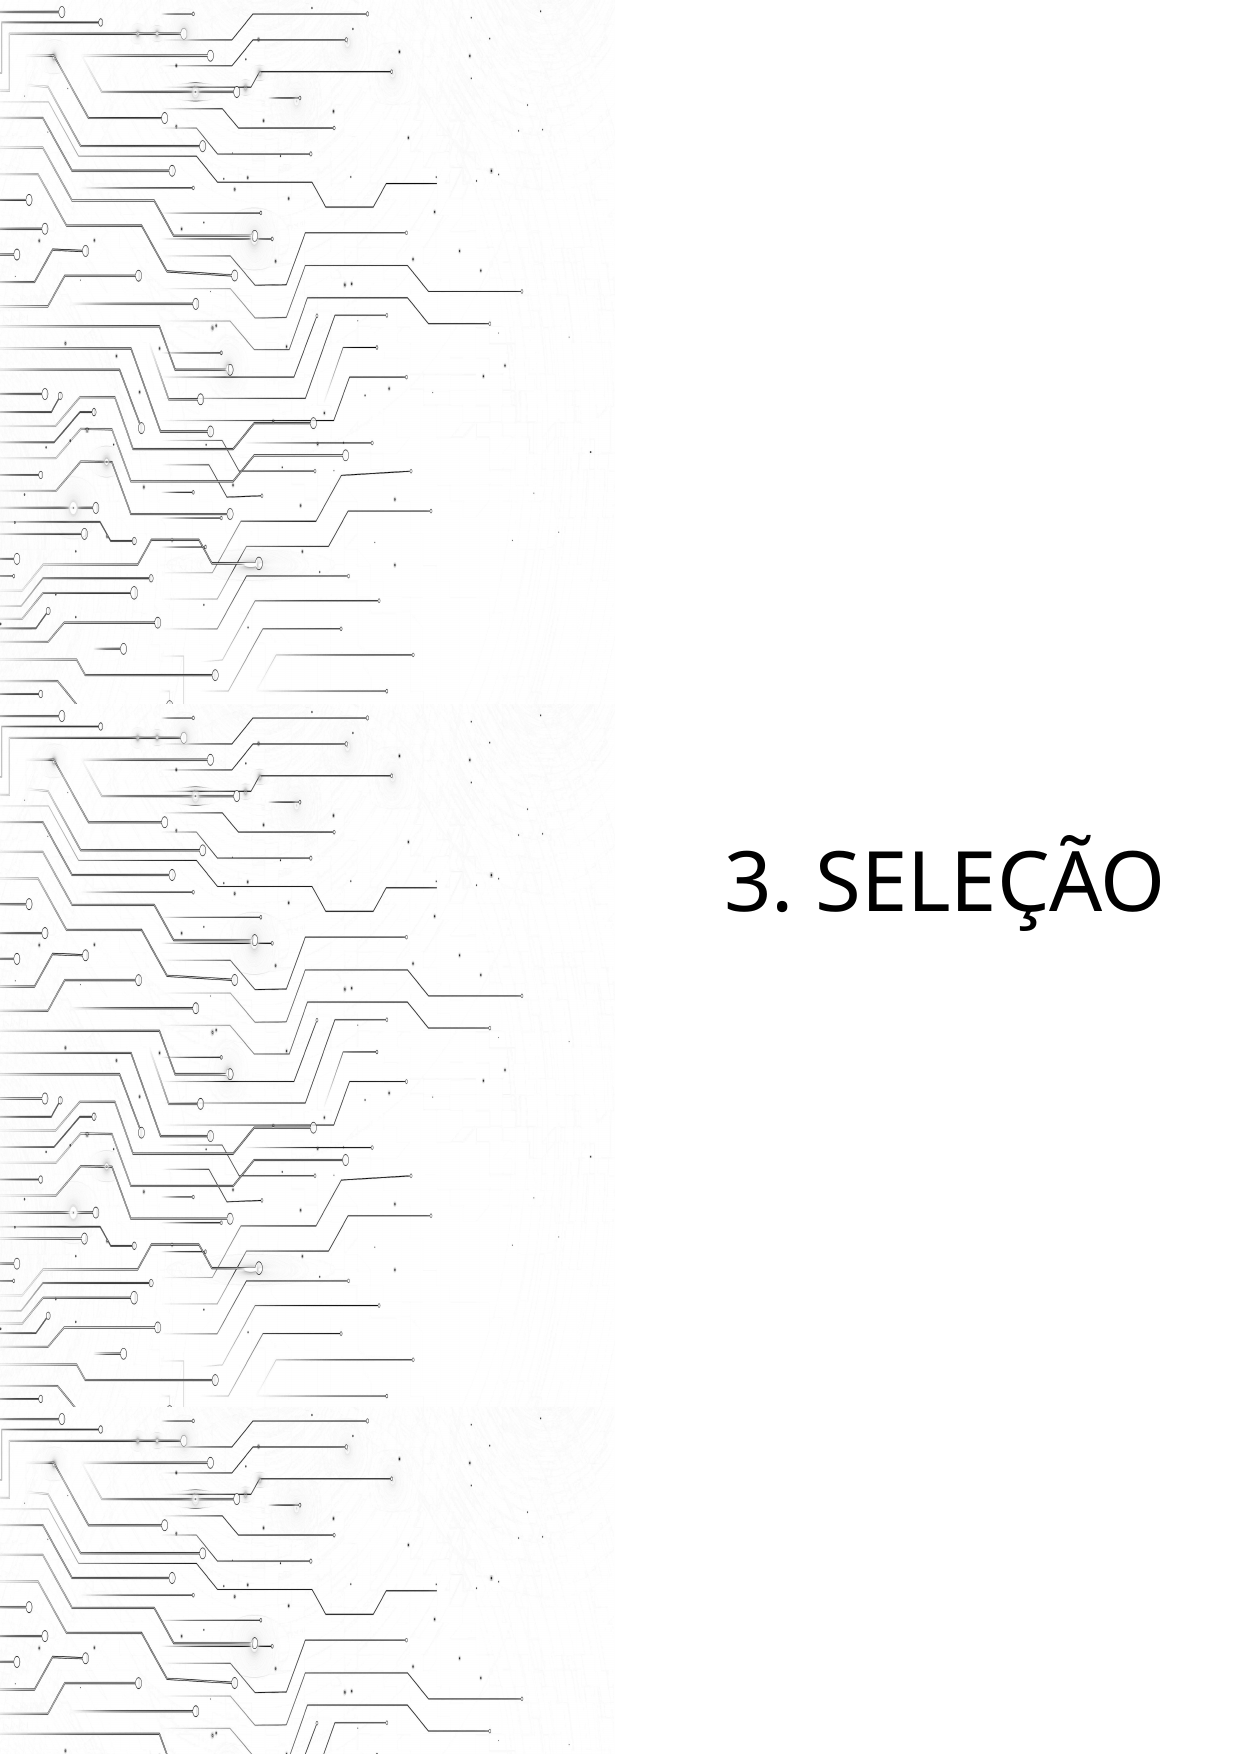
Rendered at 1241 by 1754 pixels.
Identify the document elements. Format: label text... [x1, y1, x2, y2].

text_box 3. SELEÇÃO [442, 815, 1182, 940]
picture [0, 0, 615, 1754]
